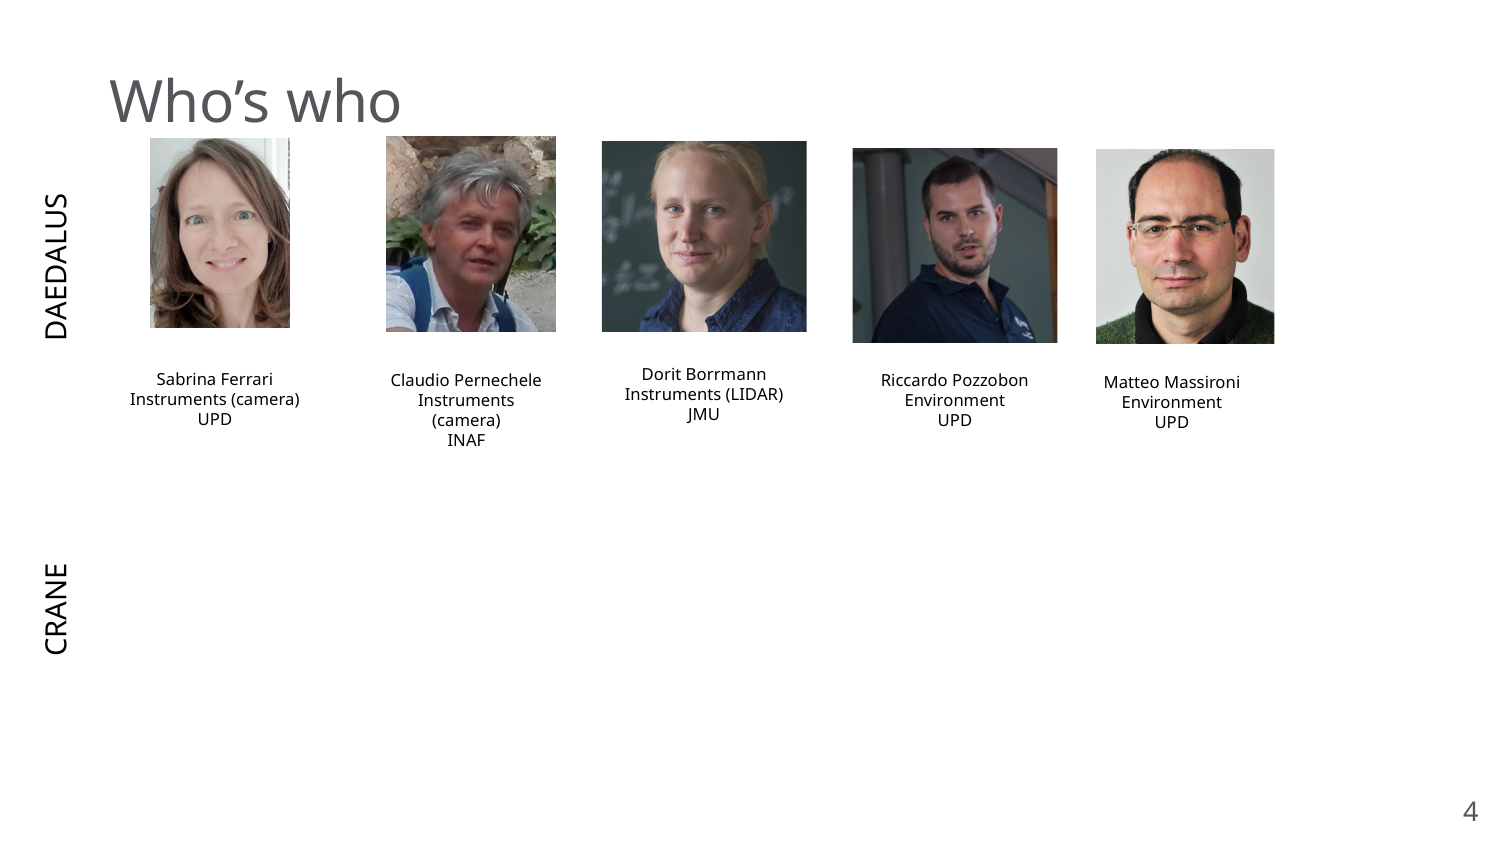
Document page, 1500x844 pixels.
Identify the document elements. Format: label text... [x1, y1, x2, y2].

text_box Sabrina Ferrari Instruments (camera) UPD [112, 354, 318, 445]
picture [601, 141, 807, 332]
picture [150, 138, 290, 328]
picture [1096, 149, 1275, 344]
text_box CRANE [22, 507, 88, 713]
text_box Riccardo Pozzobon Environment UPD [852, 354, 1058, 465]
picture [386, 136, 556, 332]
title Who’s who [94, 60, 1406, 137]
text_box Dorit Borrmann Instruments (LIDAR) JMU [601, 348, 807, 459]
text_box Matteo Massironi Environment UPD [1069, 356, 1275, 467]
picture [852, 148, 1058, 343]
slide_number <number> [1403, 779, 1494, 844]
text_box Claudio Pernechele Instruments (camera) INAF [367, 354, 565, 465]
text_box DAEDALUS [22, 164, 88, 370]
